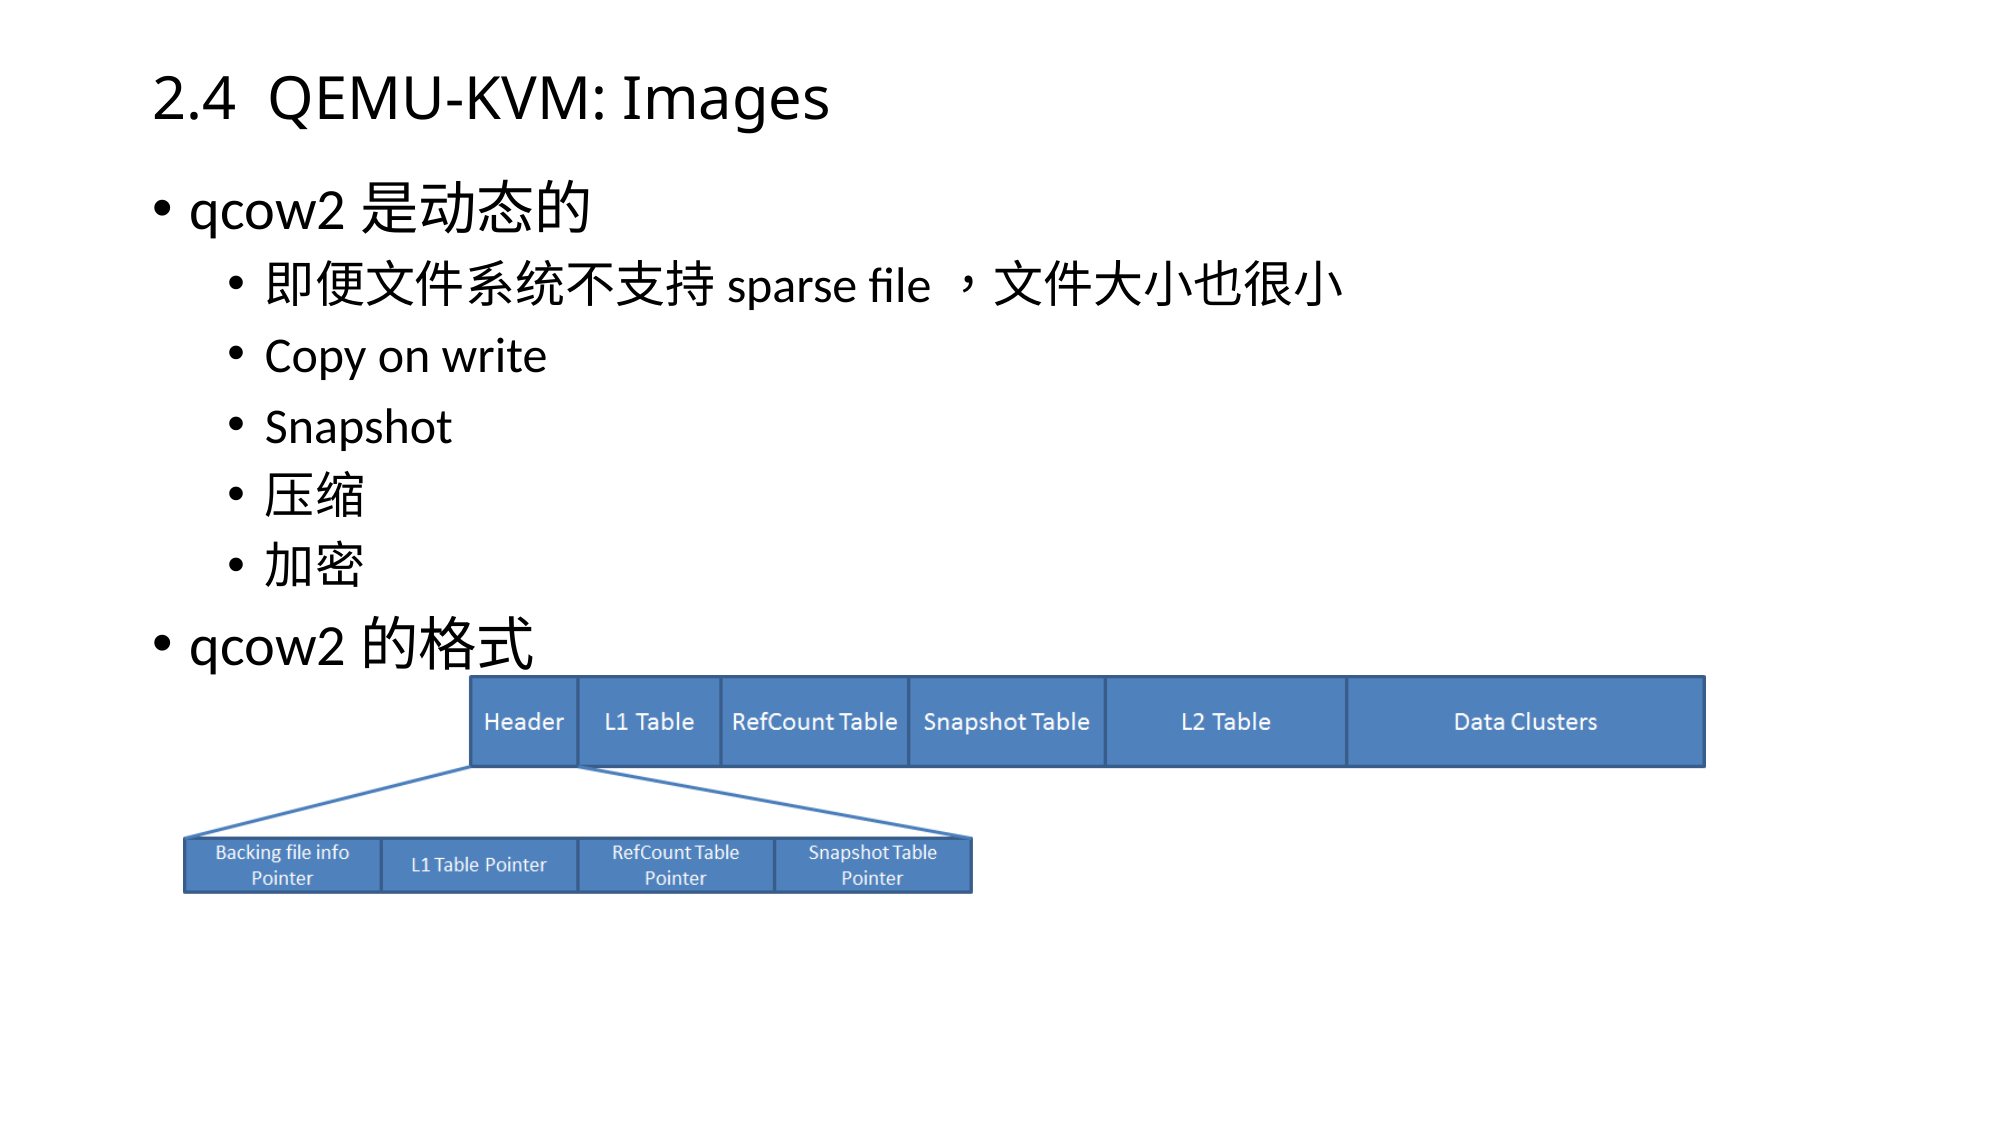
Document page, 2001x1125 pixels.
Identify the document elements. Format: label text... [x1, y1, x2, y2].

list qcow2是动态的 即便文件系统不支持sparse file，文件大小也很小 Copy on write Snapshot 压缩 加密 qcow2的格式 [137, 171, 1863, 1014]
picture [183, 675, 1706, 904]
title 2.4 QEMU-KVM: Images [137, 59, 1863, 140]
